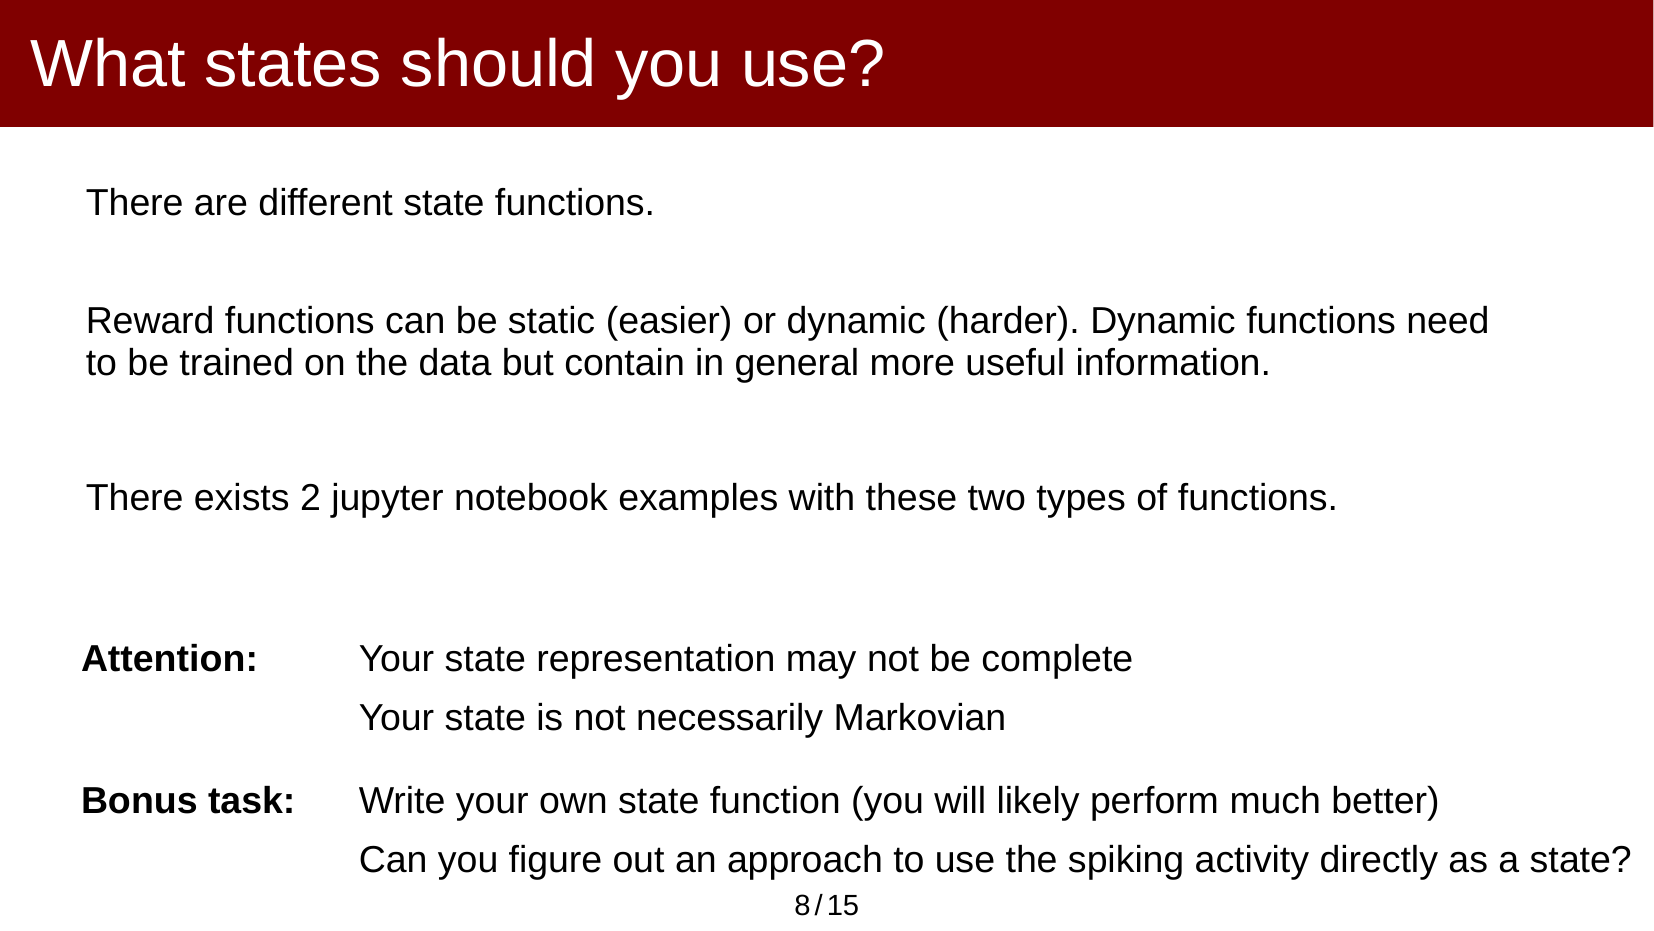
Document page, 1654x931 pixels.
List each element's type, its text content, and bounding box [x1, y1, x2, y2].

text_box What states should you use? [15, 19, 1631, 109]
text_box Your state representation may not be complete [343, 629, 1150, 687]
text_box Attention: [66, 629, 274, 687]
text_box Can you figure out an approach to use the spiking activity directly as a state? [344, 830, 1650, 888]
text_box [0, 0, 1654, 127]
text_box Write your own state function (you will likely perform much better) [344, 771, 1457, 829]
text_box There are different state functions. [71, 174, 672, 231]
text_box Reward functions can be static (easier) or dynamic (harder). Dynamic functions need to be trained on the data but contain in general more useful information. [71, 292, 1521, 392]
text_box There exists 2 jupyter notebook examples with these two types of functions. [71, 469, 1521, 527]
text_box Your state is not necessarily Markovian [344, 688, 1023, 746]
text_box Bonus task: [66, 771, 311, 829]
